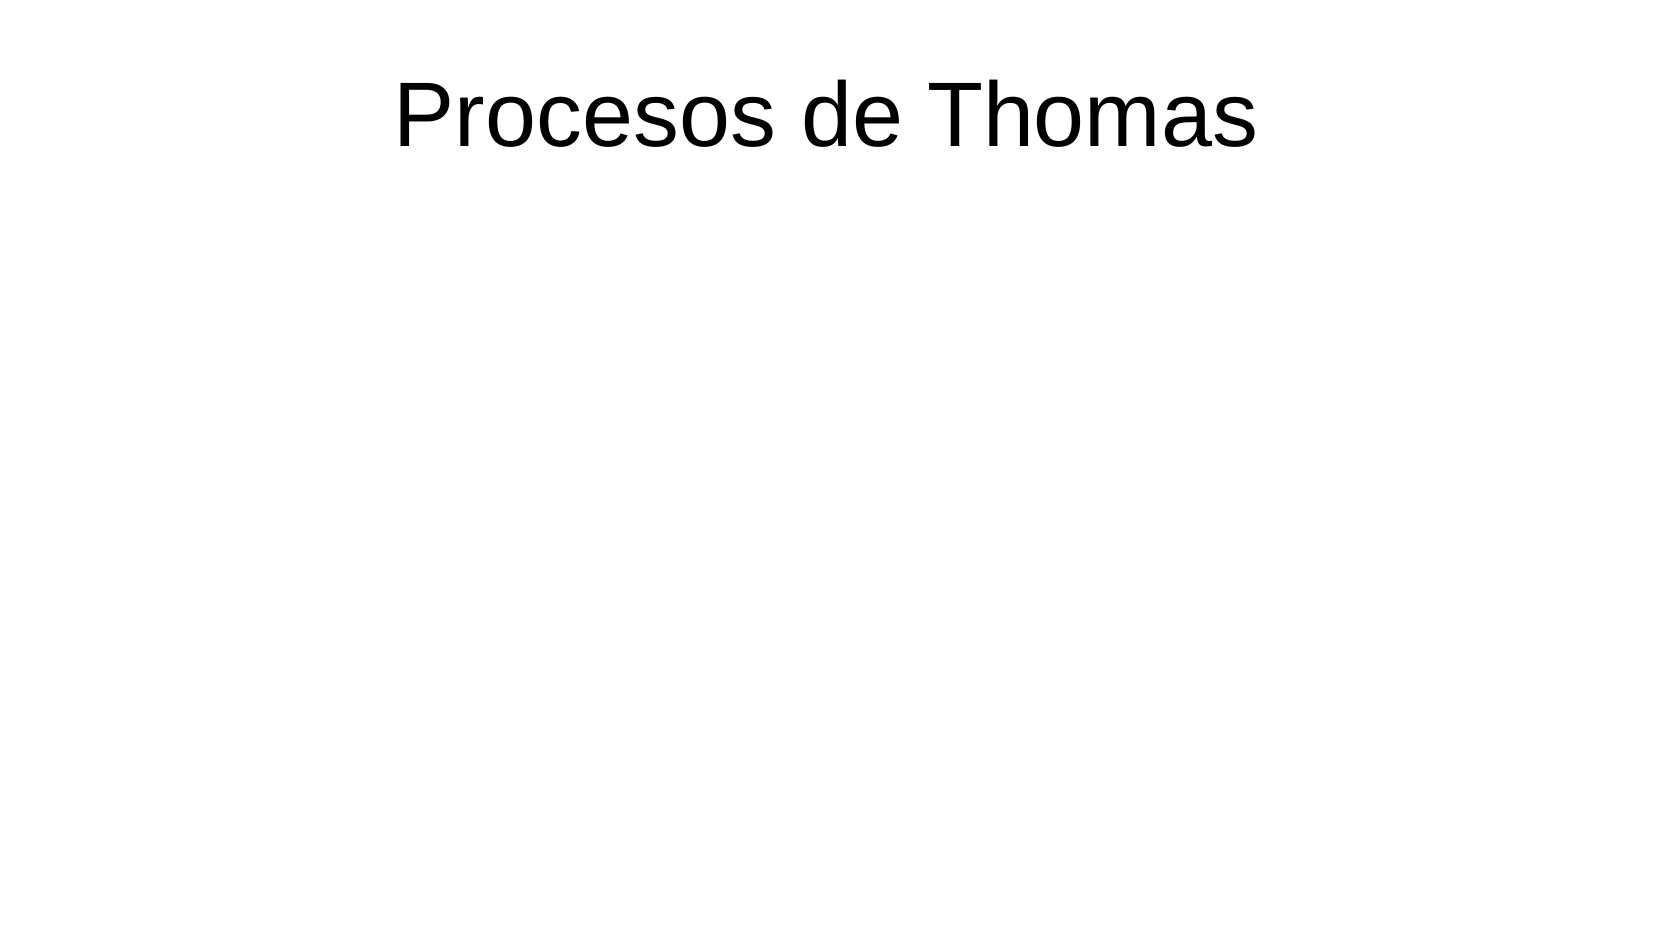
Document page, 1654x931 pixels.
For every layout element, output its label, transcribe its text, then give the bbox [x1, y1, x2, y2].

title Procesos de Thomas [82, 37, 1571, 193]
